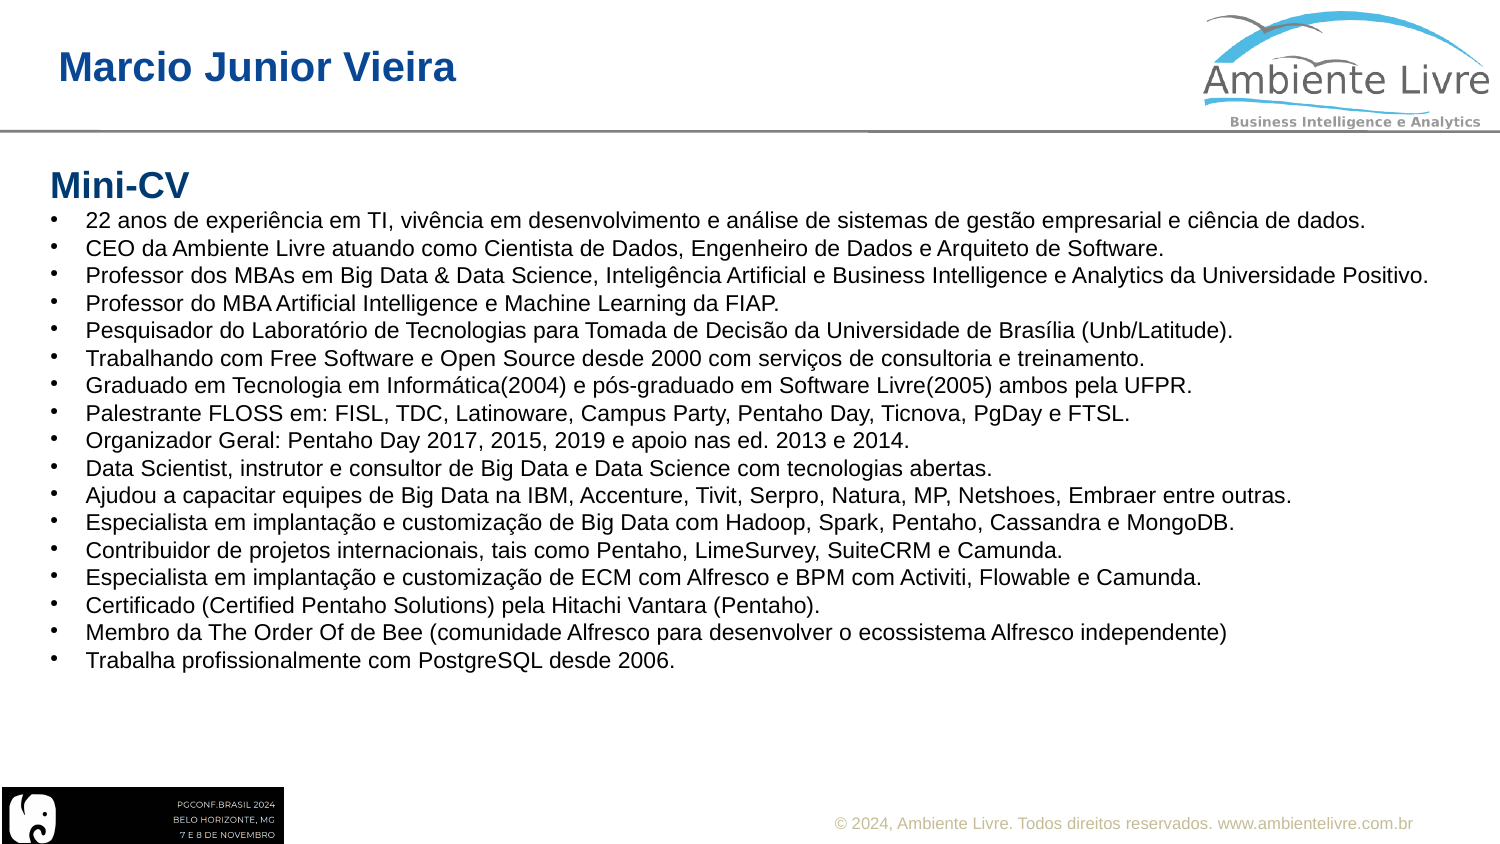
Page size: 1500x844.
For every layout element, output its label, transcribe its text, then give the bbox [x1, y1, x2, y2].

picture [1203, 11, 1489, 129]
text_box Mini-CV 22 anos de experiência em TI, vivência em desenvolvimento e análise de sistemas de gestão empresarial e ciência de dados. CEO da Ambiente Livre atuando como Cientista de Dados, Engenheiro de Dados e Arquiteto de Software. Professor dos MBAs em Big Data & Data Science, Inteligência Artificial e Business Intelligence e Analytics da Universidade Positivo. Professor do MBA Artificial Intelligence e Machine Learning da FIAP. Pesquisador do Laboratório de Tecnologias para Tomada de Decisão da Universidade de Brasília (Unb/Latitude). Trabalhando com Free Software e Open Source desde 2000 com serviços de consultoria e treinamento. Graduado em Tecnologia em Informática(2004) e pós-graduado em Software Livre(2005) ambos pela UFPR. Palestrante FLOSS em: FISL, TDC, Latinoware, Campus Party, Pentaho Day, Ticnova, PgDay e FTSL. Organizador Geral: Pentaho Day 2017, 2015, 2019 e apoio nas ed. 2013 e 2014. Data Scientist, instrutor e consultor de Big Data e Data Science com tecnologias abertas. Ajudou a capacitar equipes de Big Data na IBM, Accenture, Tivit, Serpro, Natura, MP, Netshoes, Embraer entre outras. Especialista em implantação e customização de Big Data com Hadoop, Spark, Pentaho, Cassandra e MongoDB. Contribuidor de projetos internacionais, tais como Pentaho, LimeSurvey, SuiteCRM e Camunda. Especialista em implantação e customização de ECM com Alfresco e BPM com Activiti, Flowable e Camunda. Certificado (Certified Pentaho Solutions) pela Hitachi Vantara (Pentaho). Membro da The Order Of de Bee (comunidade Alfresco para desenvolver o ecossistema Alfresco independente) Trabalha profissionalmente com PostgreSQL desde 2006. [35, 153, 1477, 681]
picture [2, 787, 284, 844]
title Marcio Junior Vieira [43, 8, 1127, 129]
